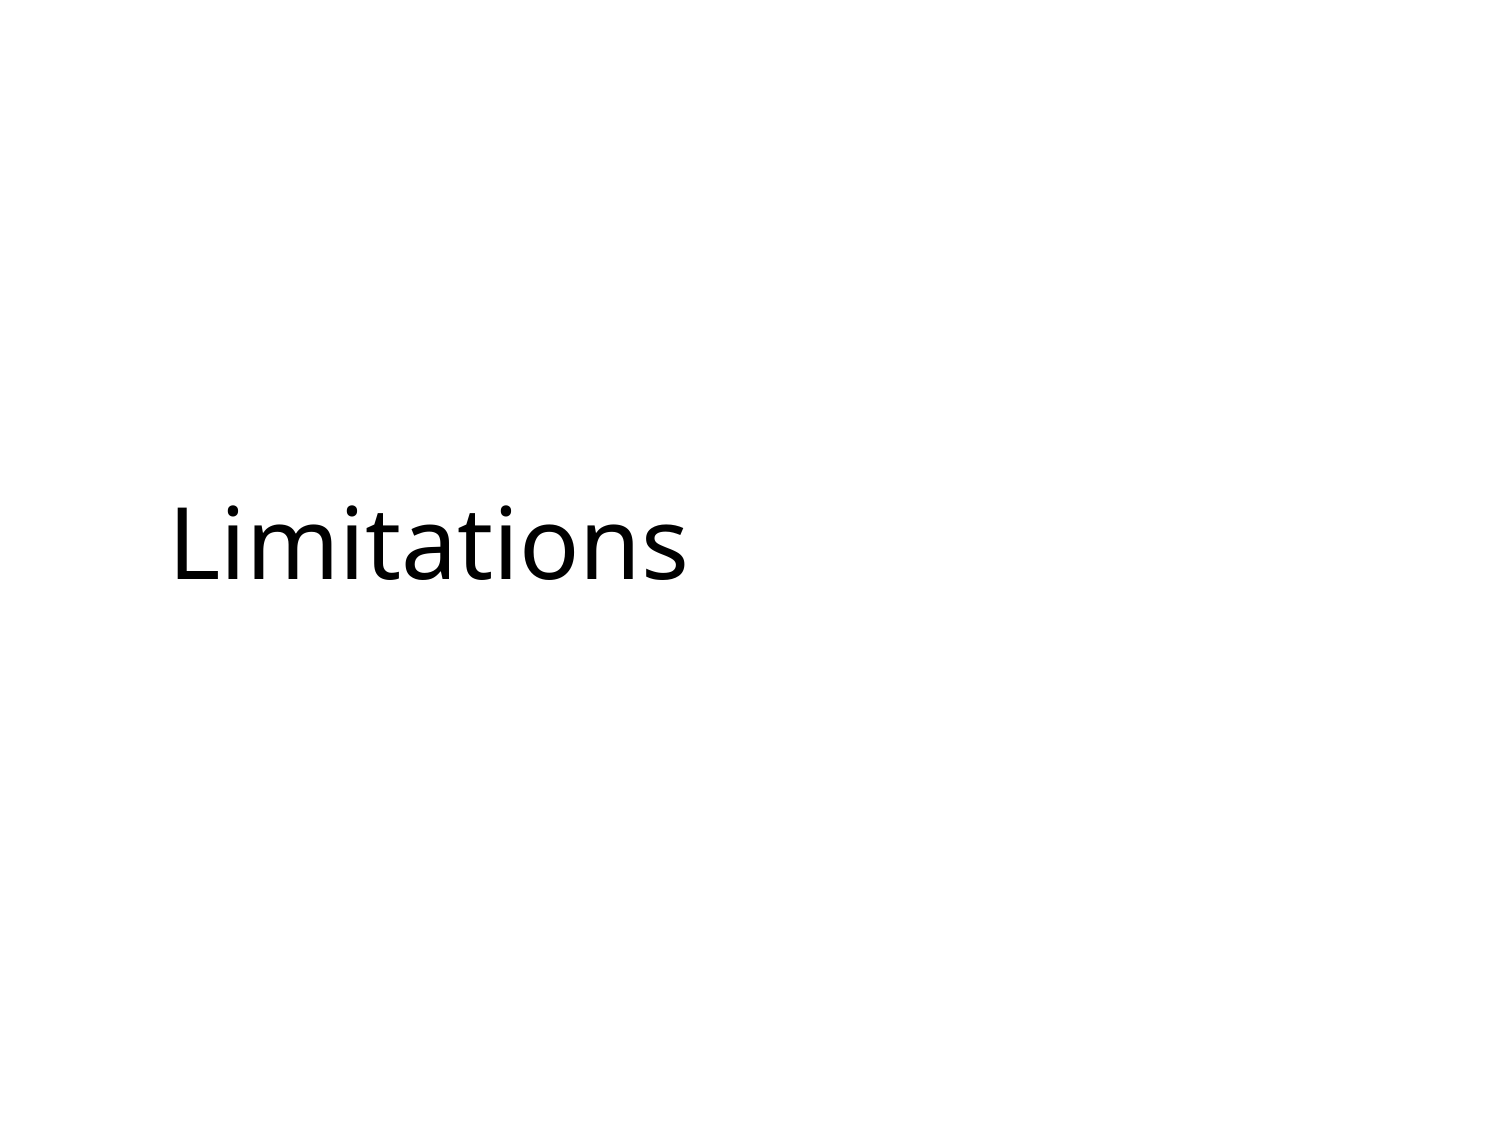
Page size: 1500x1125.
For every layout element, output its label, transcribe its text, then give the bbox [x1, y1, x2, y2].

text_box Limitations [153, 472, 1362, 623]
